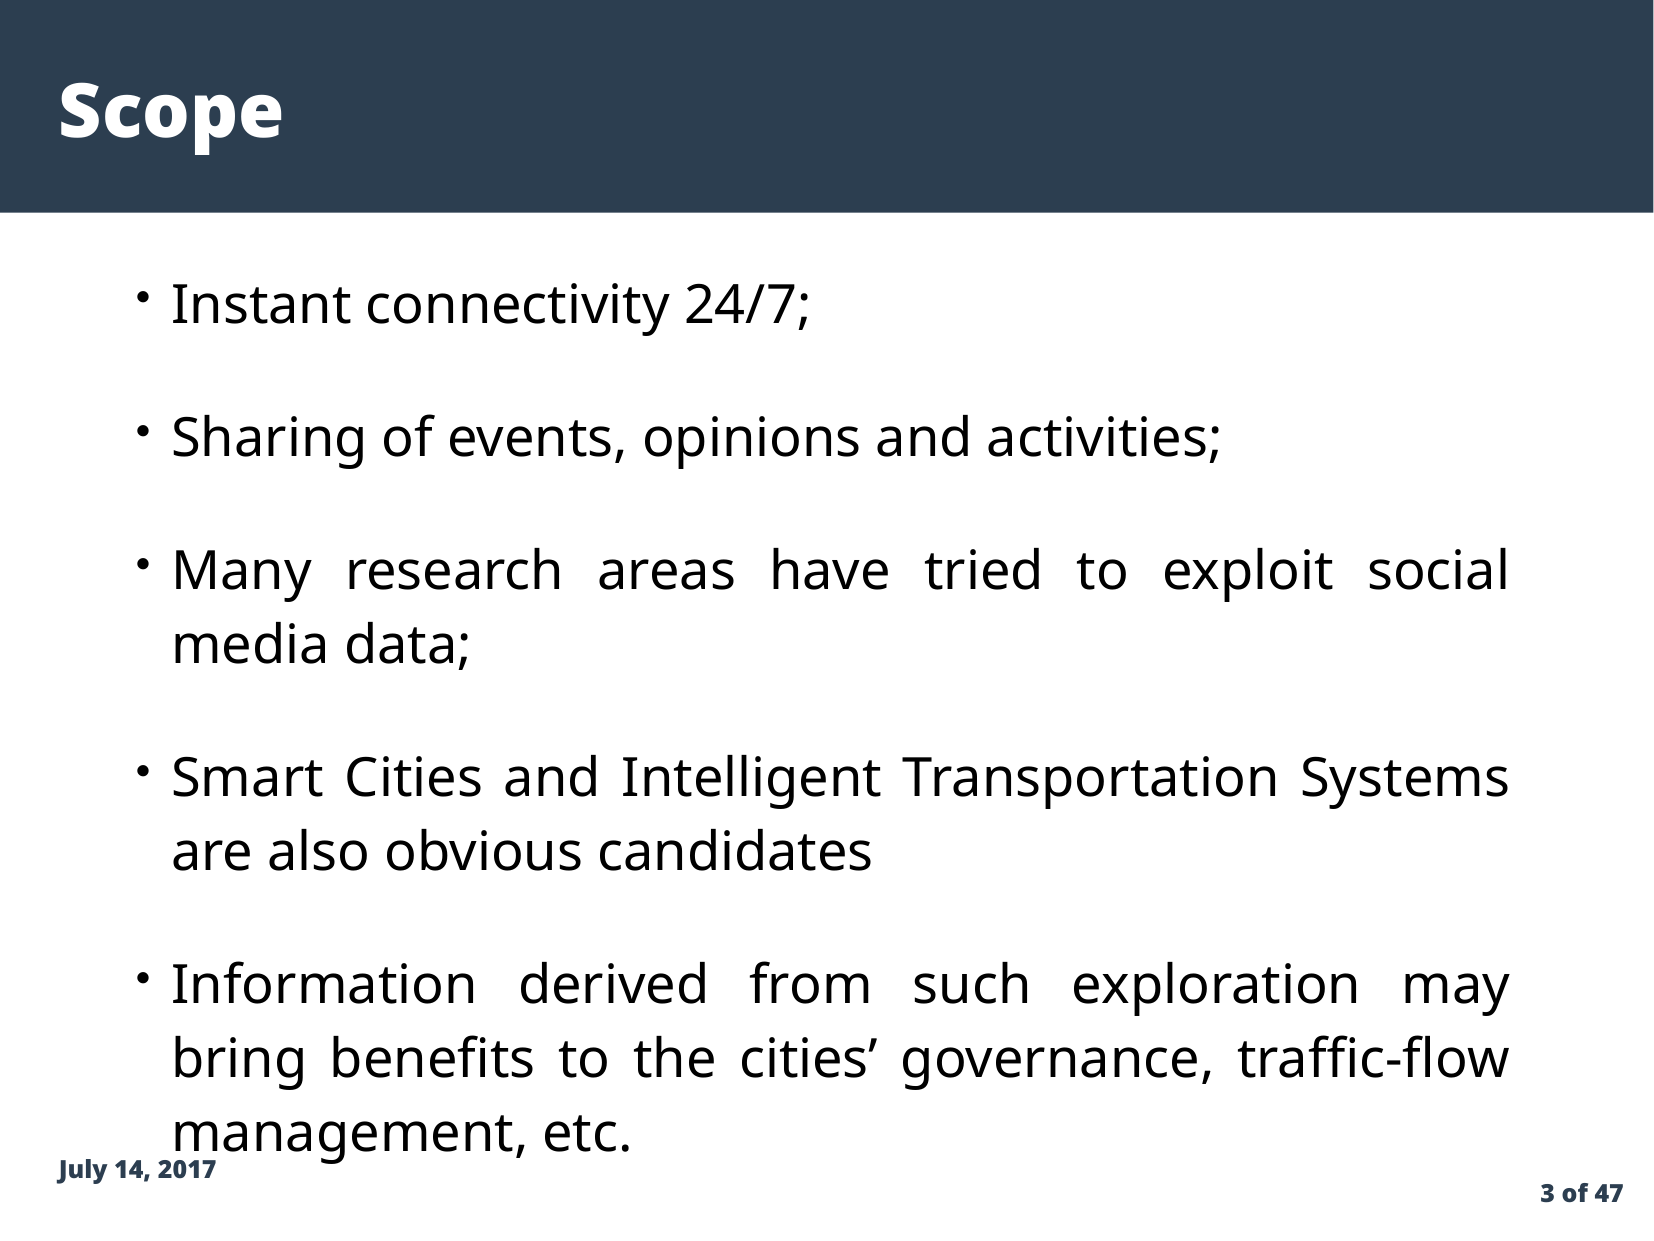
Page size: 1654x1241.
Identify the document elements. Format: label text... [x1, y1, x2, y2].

text_box Instant connectivity 24/7; Sharing of events, opinions and activities; Many research areas have tried to exploit social media data; Smart Cities and Intelligent Transportation Systems are also obvious candidates Information derived from such exploration may bring benefits to the cities’ governance, traffic-flow management, etc. [82, 265, 1512, 1070]
title Scope [59, 29, 1595, 187]
